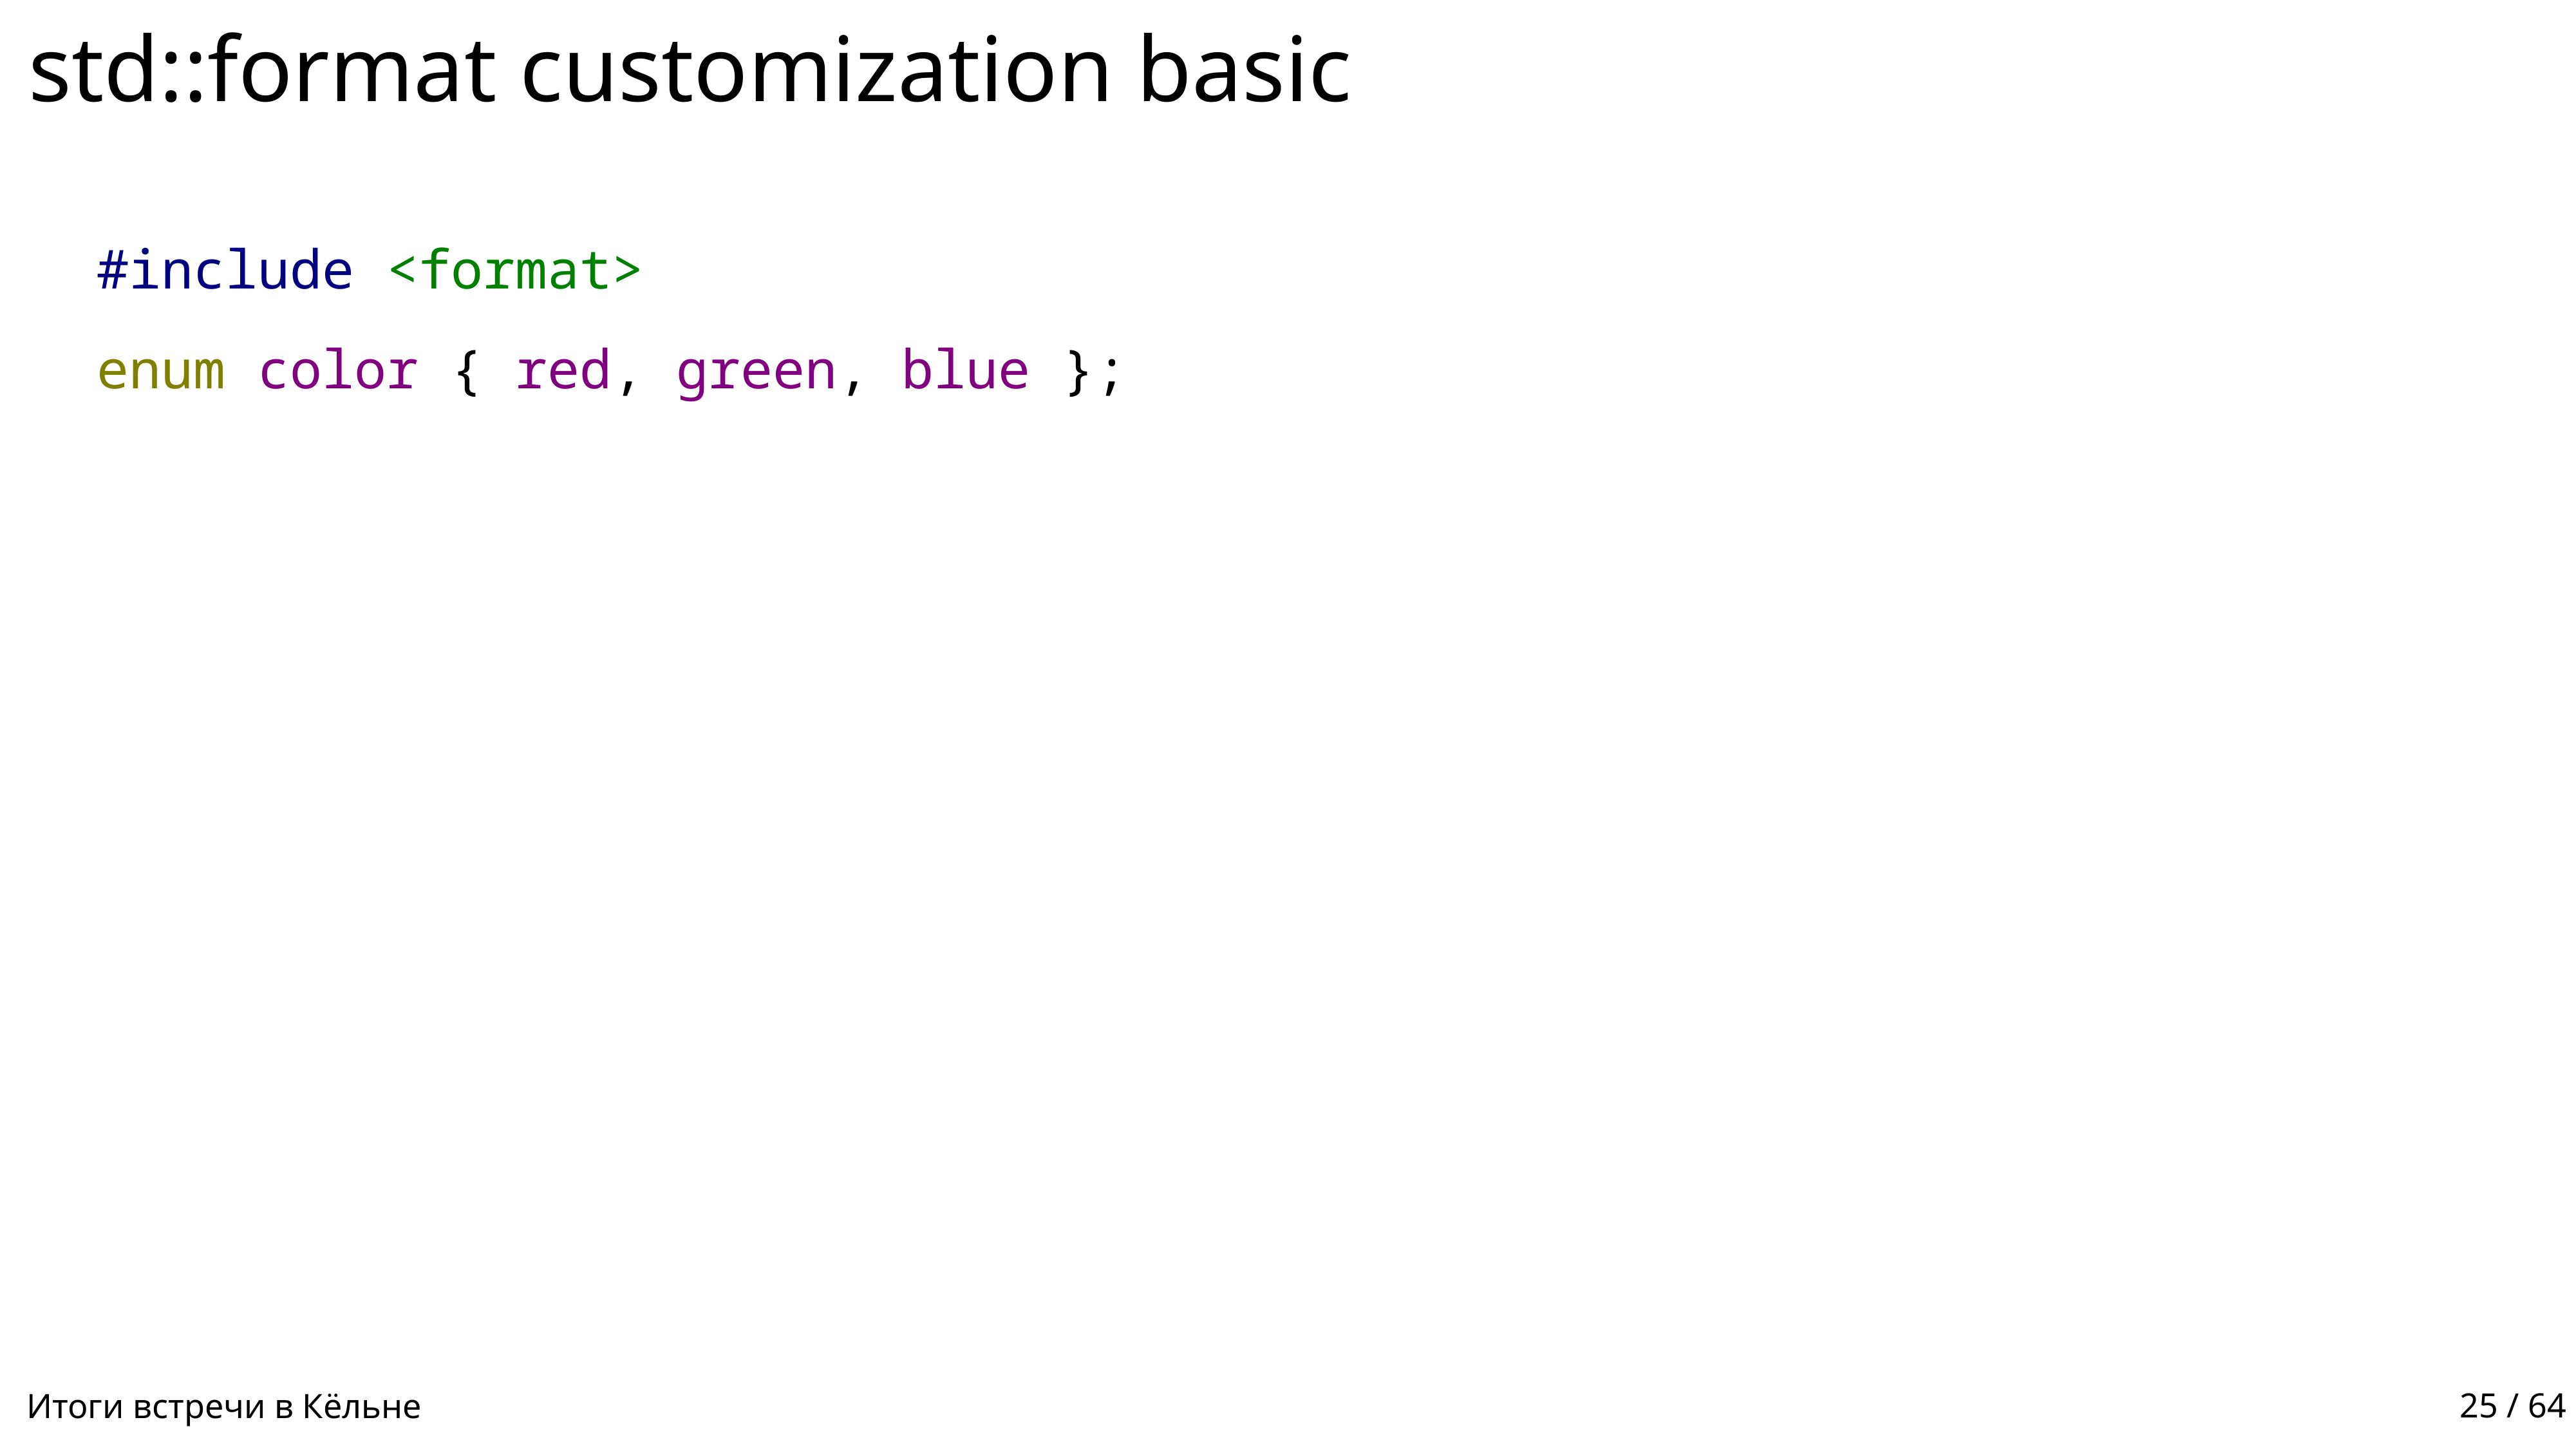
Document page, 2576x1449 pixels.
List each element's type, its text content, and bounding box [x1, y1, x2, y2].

list <number> / 64 [1479, 1376, 2576, 1431]
list #include <format> enum color { red, green, blue }; [87, 214, 2550, 1382]
list Итоги встречи в Кёльне [17, 1376, 1114, 1431]
title std::format customization basic [19, 19, 2550, 155]
